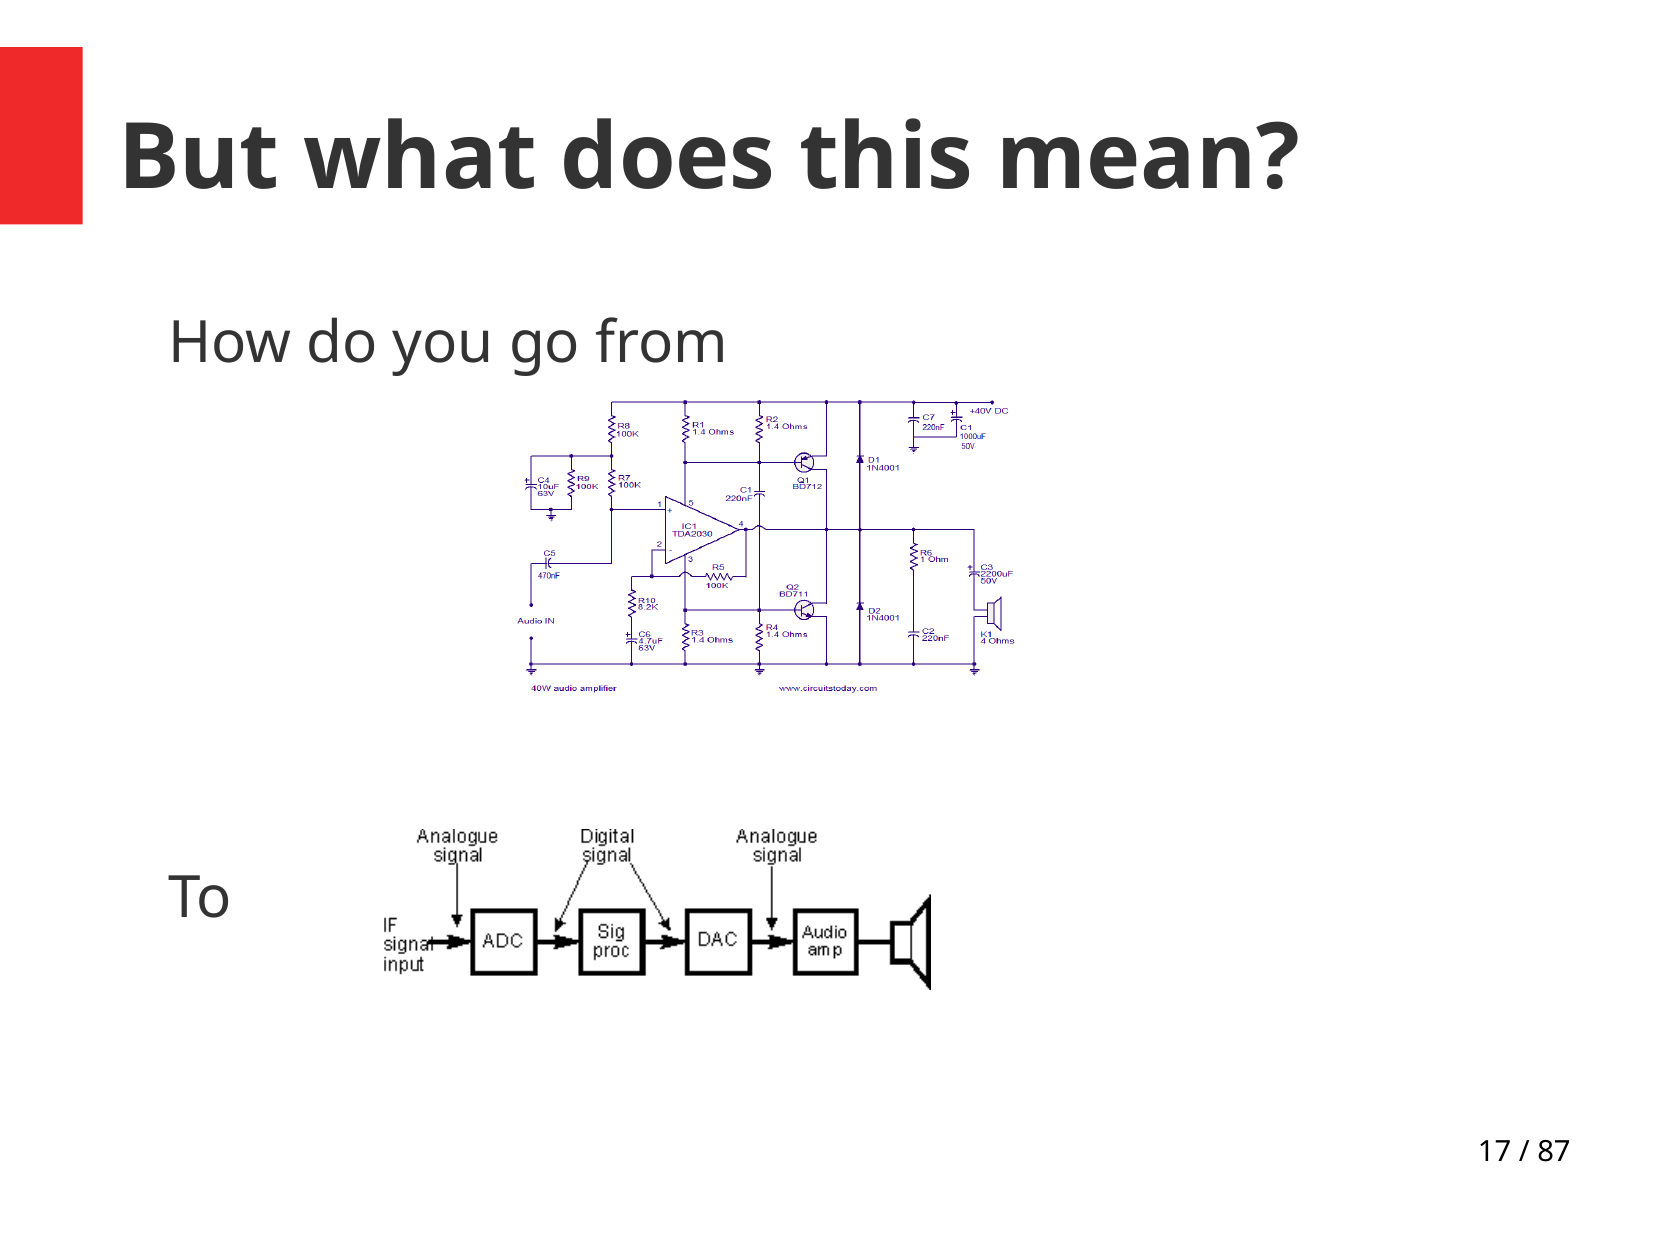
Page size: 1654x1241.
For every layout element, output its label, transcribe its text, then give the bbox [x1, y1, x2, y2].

list How do you go from To [97, 300, 1516, 1126]
picture [383, 829, 931, 991]
title But what does this mean? [118, 49, 1571, 257]
picture [513, 389, 1019, 706]
